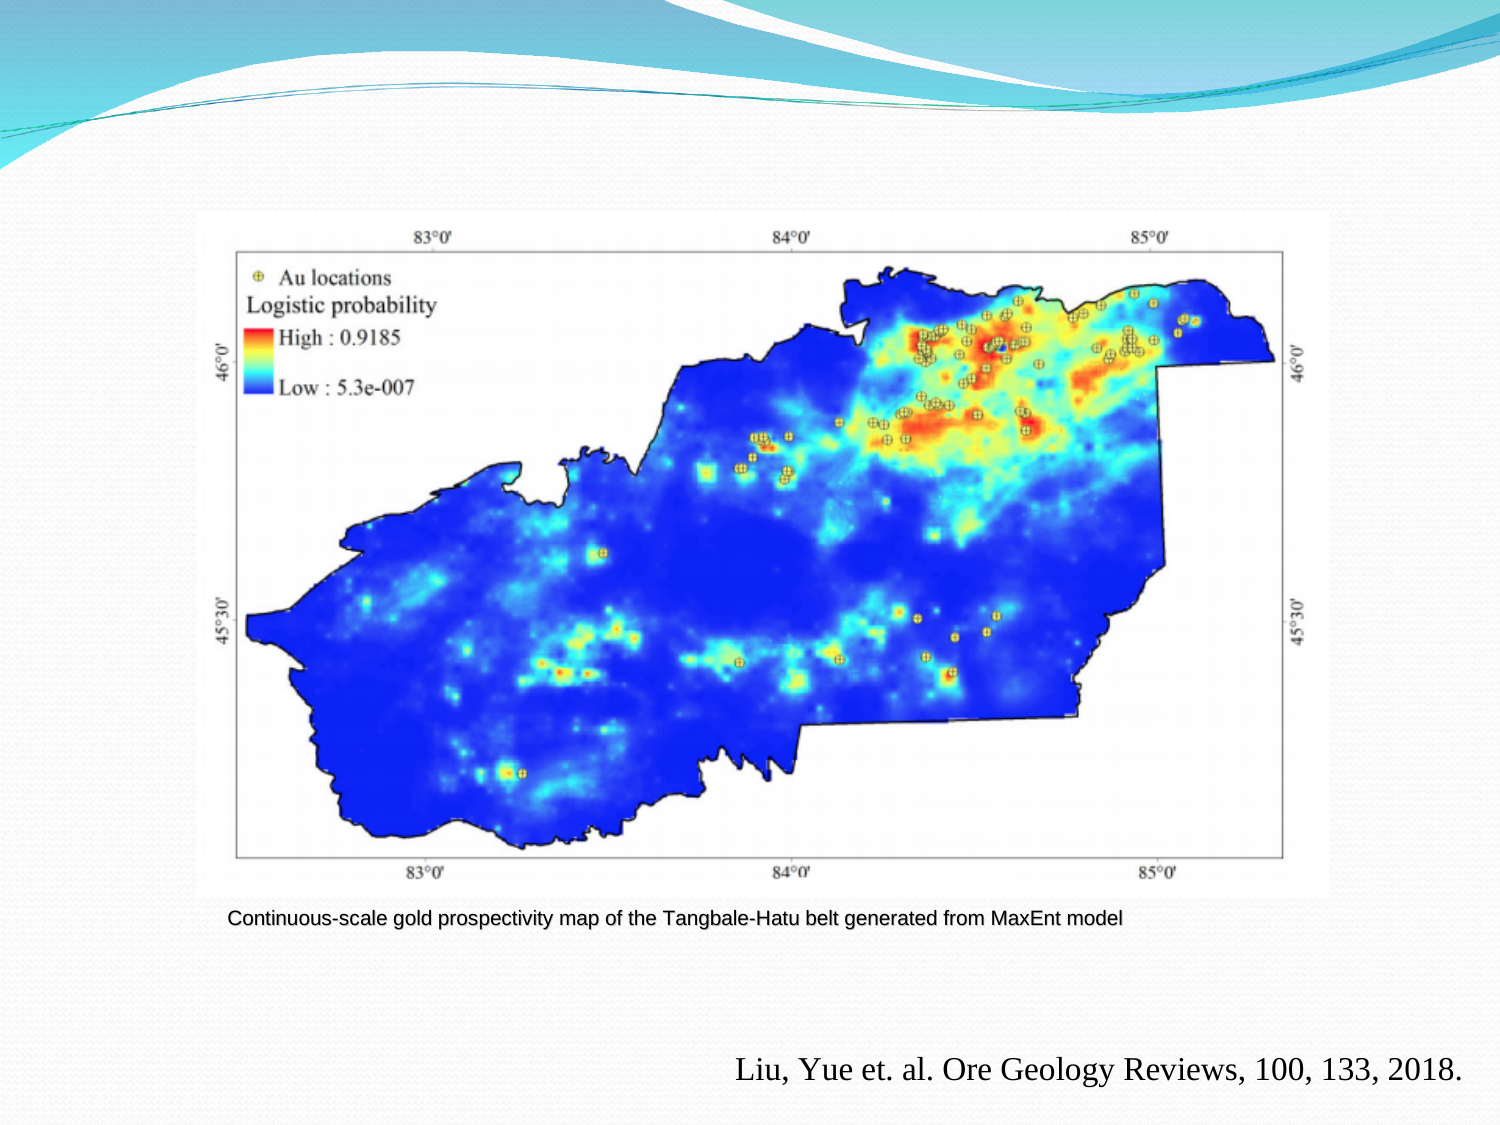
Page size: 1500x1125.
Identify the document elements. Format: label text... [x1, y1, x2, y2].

text_box Continuous-scale gold prospectivity map of the Tangbale-Hatu belt generated from MaxEnt model [212, 897, 1441, 1025]
text_box Liu, Yue et. al. Ore Geology Reviews, 100, 133, 2018. [720, 1039, 1489, 1107]
picture [0, 0, 1500, 1125]
